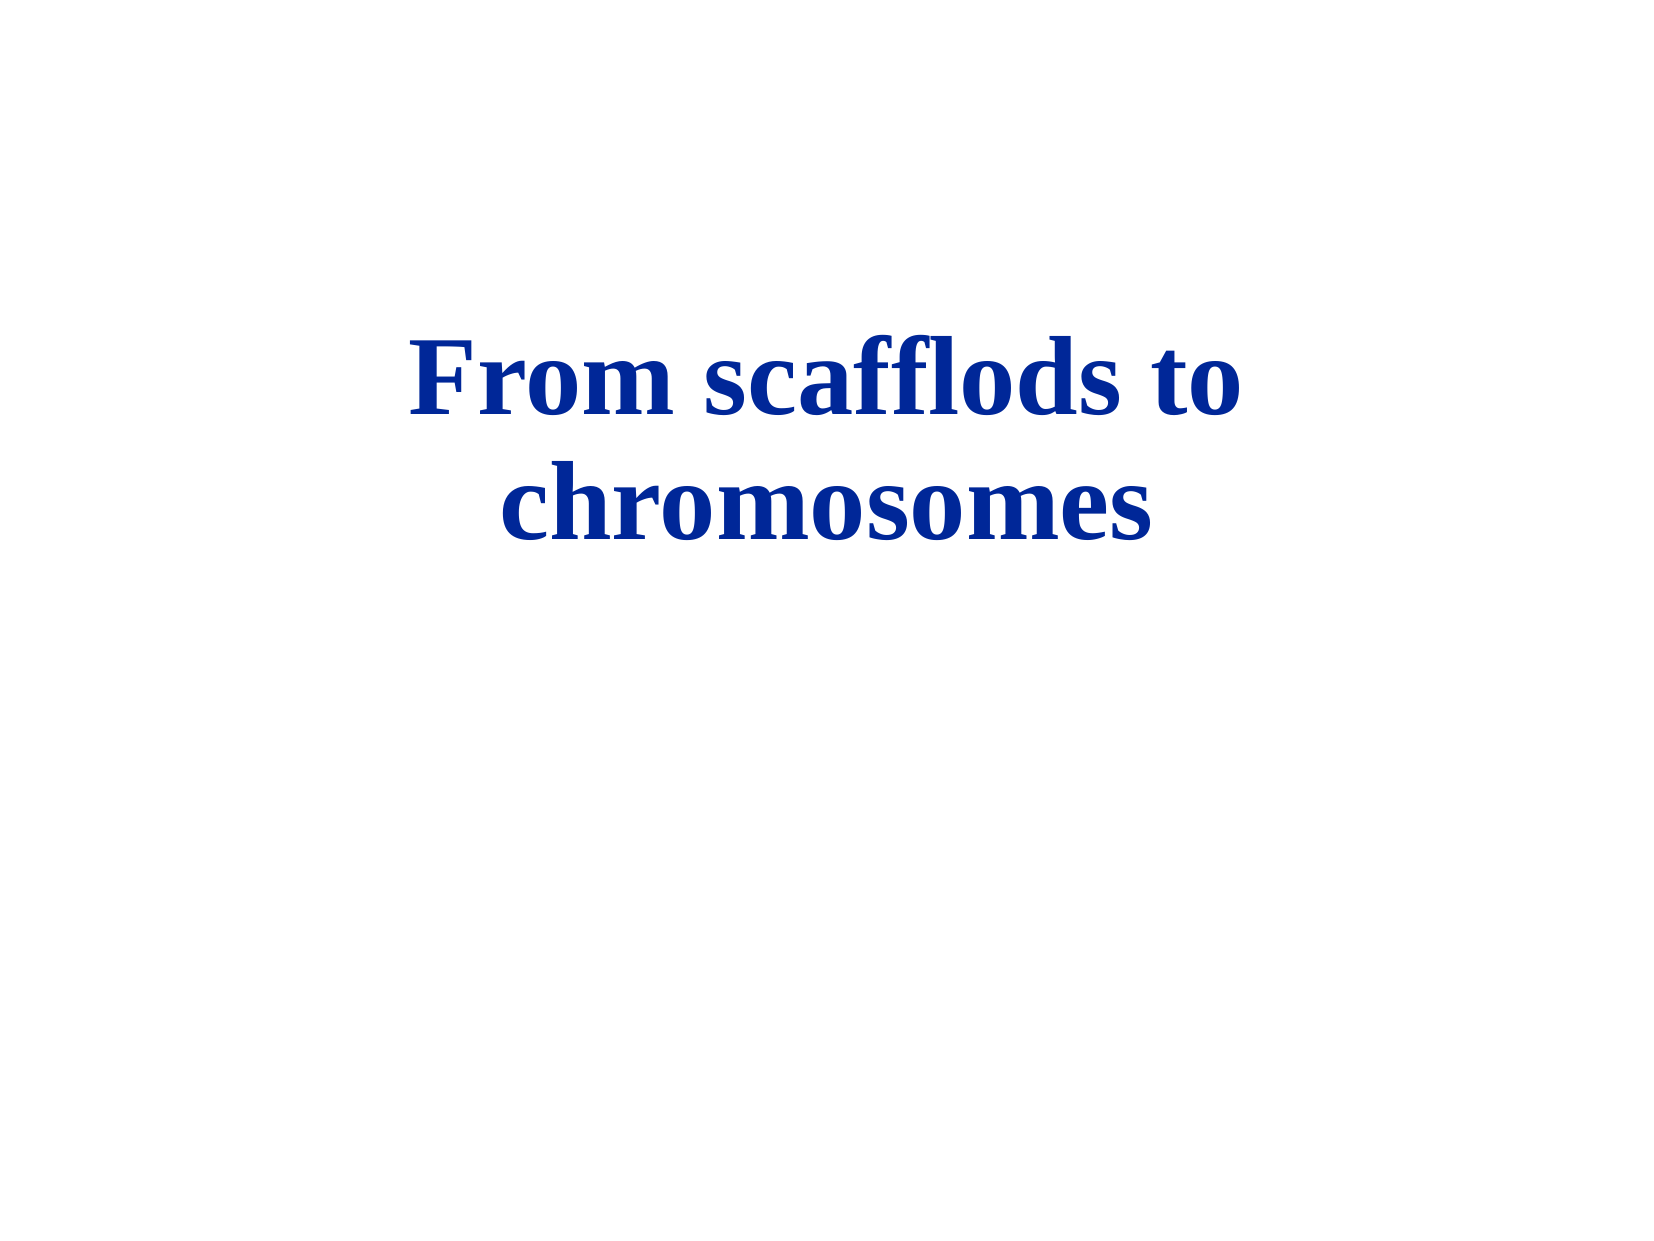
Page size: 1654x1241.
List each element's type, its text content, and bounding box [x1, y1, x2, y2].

title From scafflods to chromosomes [82, 314, 1571, 564]
